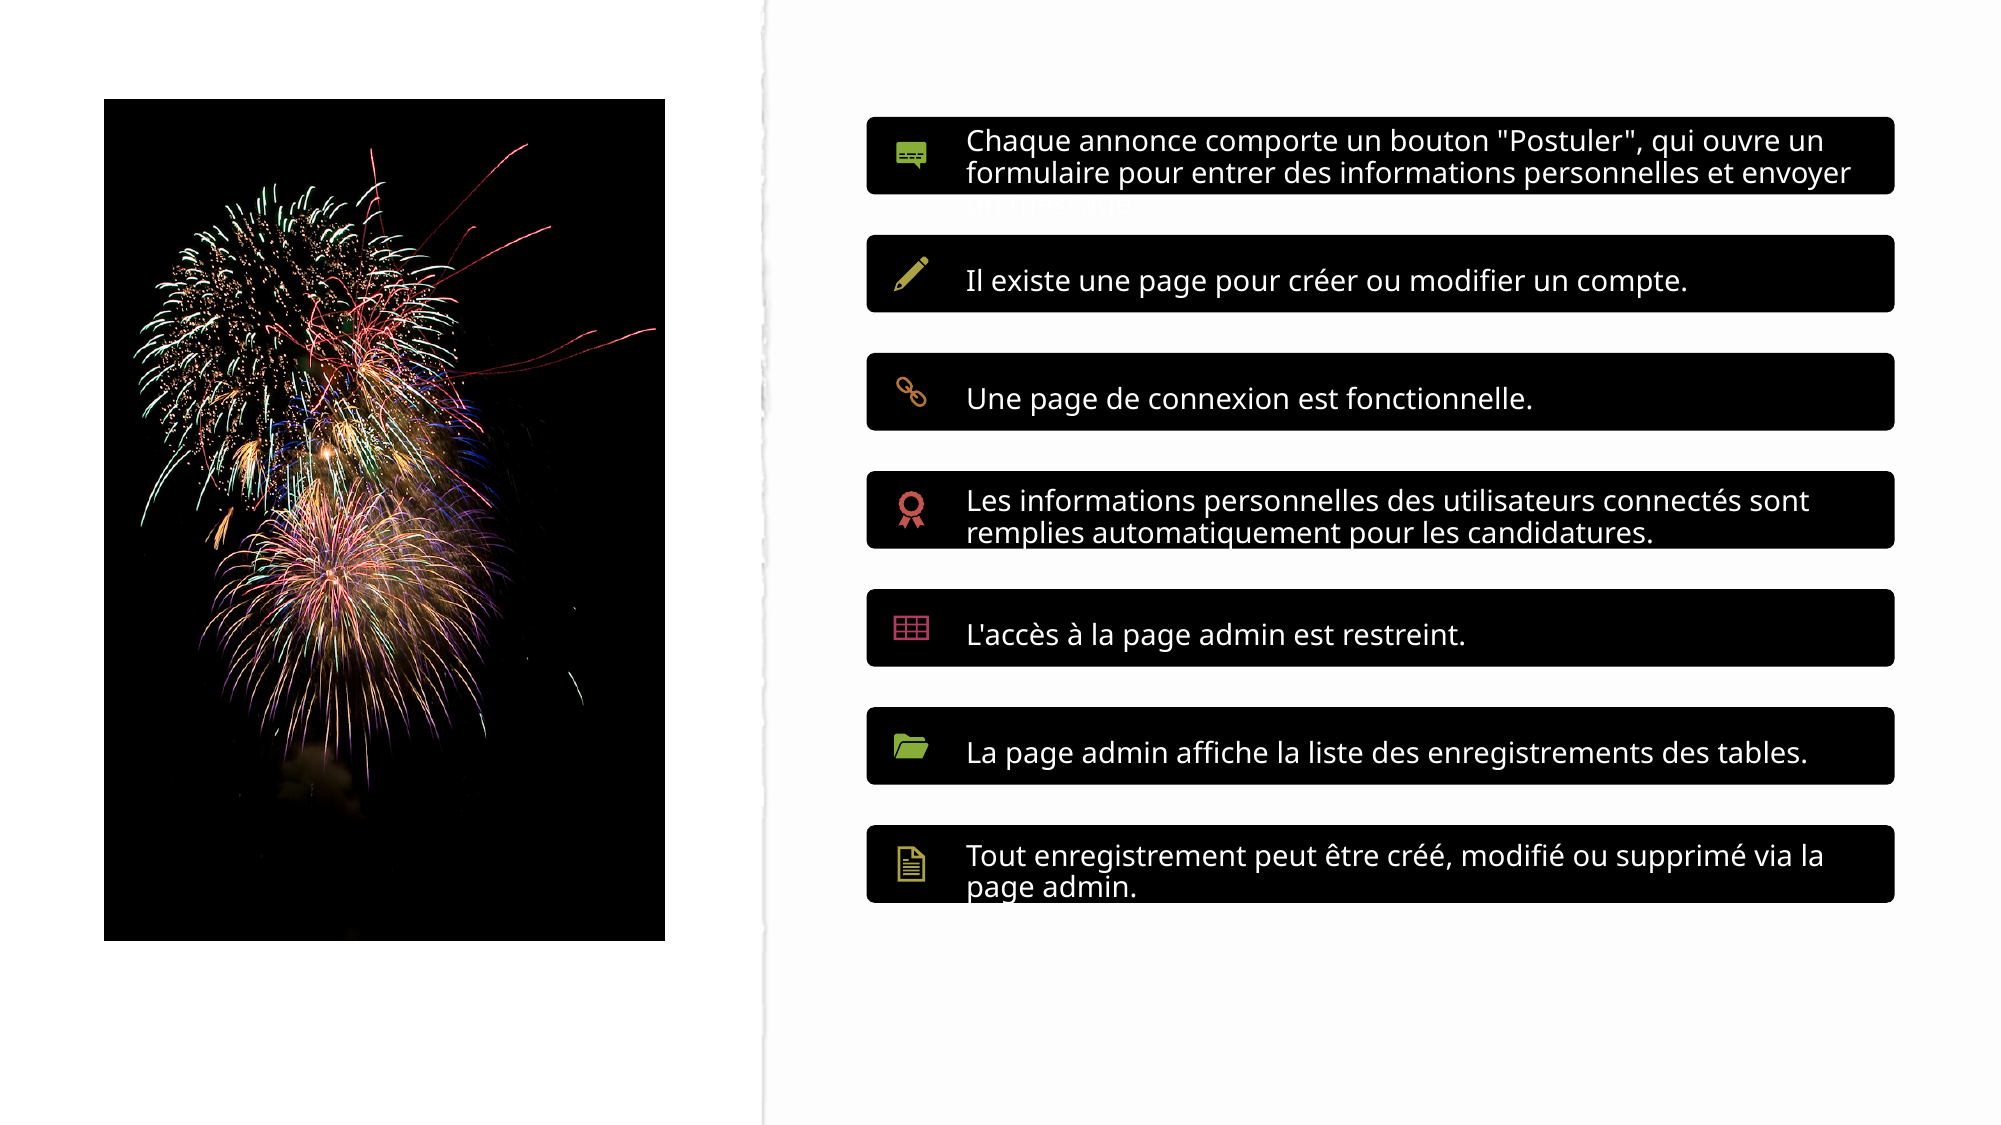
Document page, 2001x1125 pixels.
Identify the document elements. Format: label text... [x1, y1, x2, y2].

text_box [866, 352, 956, 431]
text_box [866, 116, 956, 195]
text_box [1886, 471, 1895, 549]
text_box [866, 589, 956, 667]
text_box Tout enregistrement peut être créé, modifié ou supprimé via la page admin. [956, 825, 1886, 920]
text_box Les informations personnelles des utilisateurs connectés sont remplies automatiquement pour les candidatures. [956, 471, 1886, 566]
text_box Chaque annonce comporte un bouton "Postuler", qui ouvre un formulaire pour entrer des informations personnelles et envoyer un message. [956, 116, 1886, 212]
text_box [1886, 825, 1895, 903]
text_box [866, 825, 956, 903]
text_box L'accès à la page admin est restreint. [956, 589, 1886, 684]
text_box [866, 707, 956, 785]
text_box Une page de connexion est fonctionnelle. [956, 352, 1886, 448]
text_box [1886, 589, 1895, 667]
picture [104, 99, 665, 941]
text_box [866, 234, 956, 313]
text_box [1886, 352, 1895, 431]
text_box [1886, 116, 1895, 195]
text_box [1886, 234, 1895, 313]
text_box Il existe une page pour créer ou modifier un compte. [956, 234, 1886, 330]
text_box [866, 471, 956, 549]
text_box [1886, 707, 1895, 785]
picture [760, 0, 2000, 1125]
text_box La page admin affiche la liste des enregistrements des tables. [956, 707, 1886, 802]
